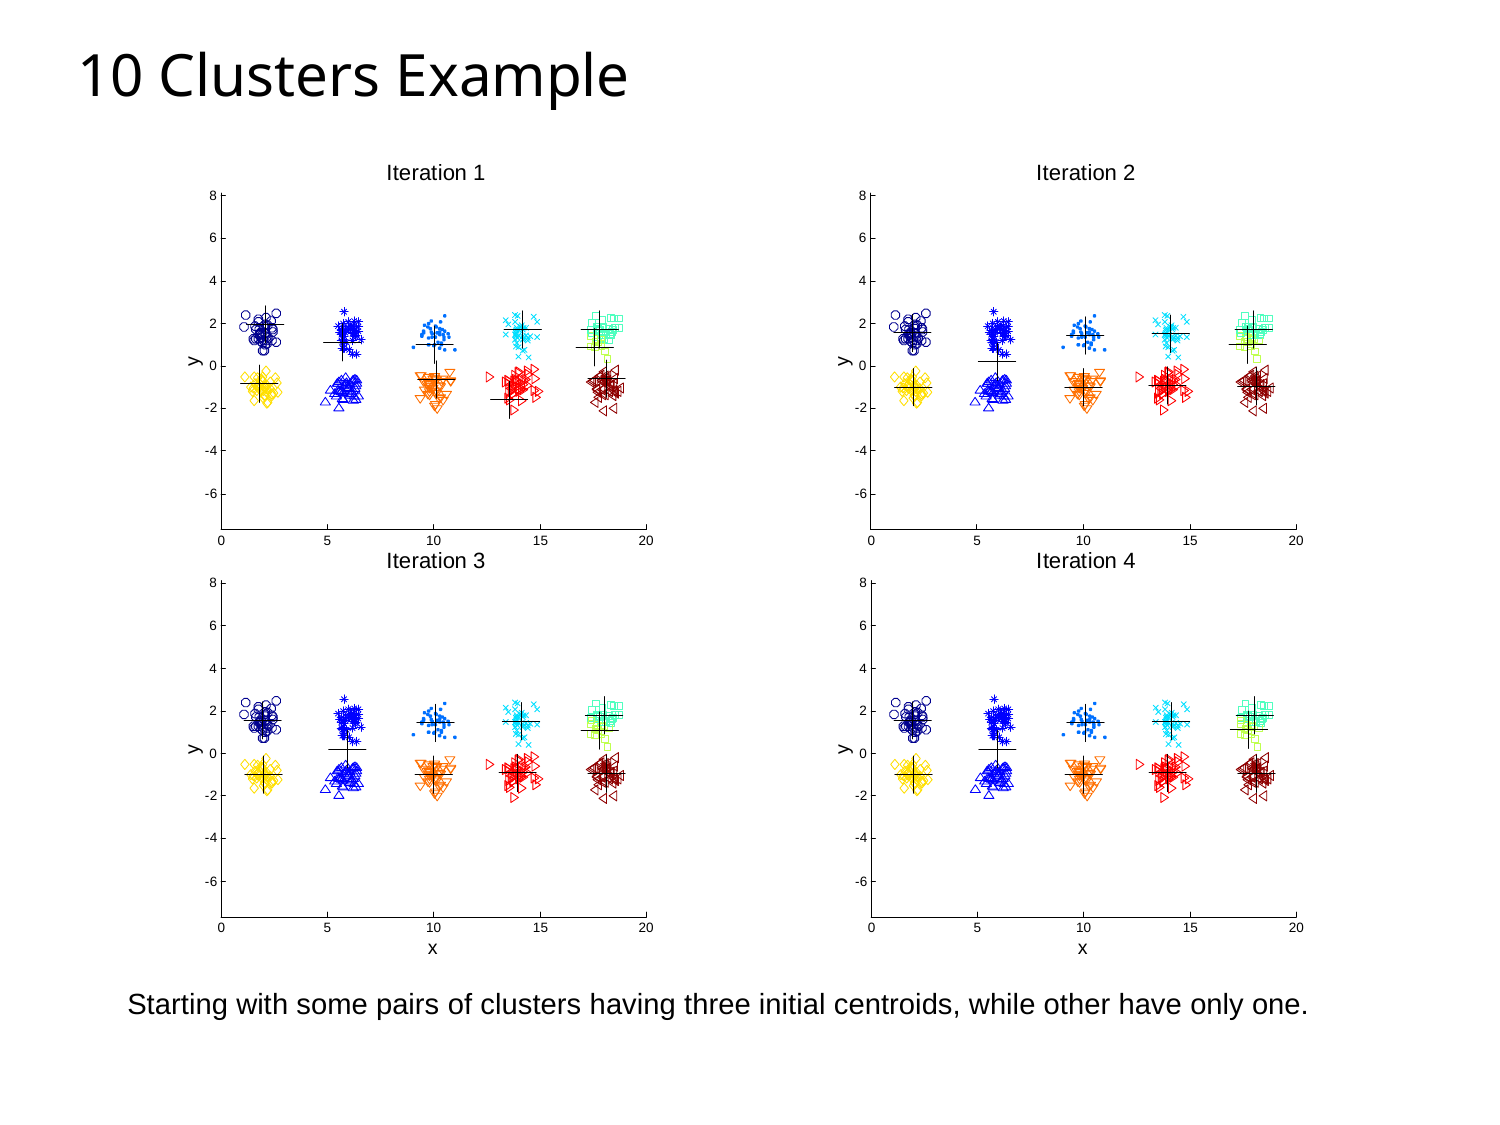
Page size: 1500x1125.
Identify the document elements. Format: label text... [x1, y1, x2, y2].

picture [150, 162, 701, 964]
text_box 10 Clusters Example [62, 24, 1421, 116]
text_box Starting with some pairs of clusters having three initial centroids, while other have only one. [112, 977, 1426, 1028]
picture [799, 162, 1351, 964]
